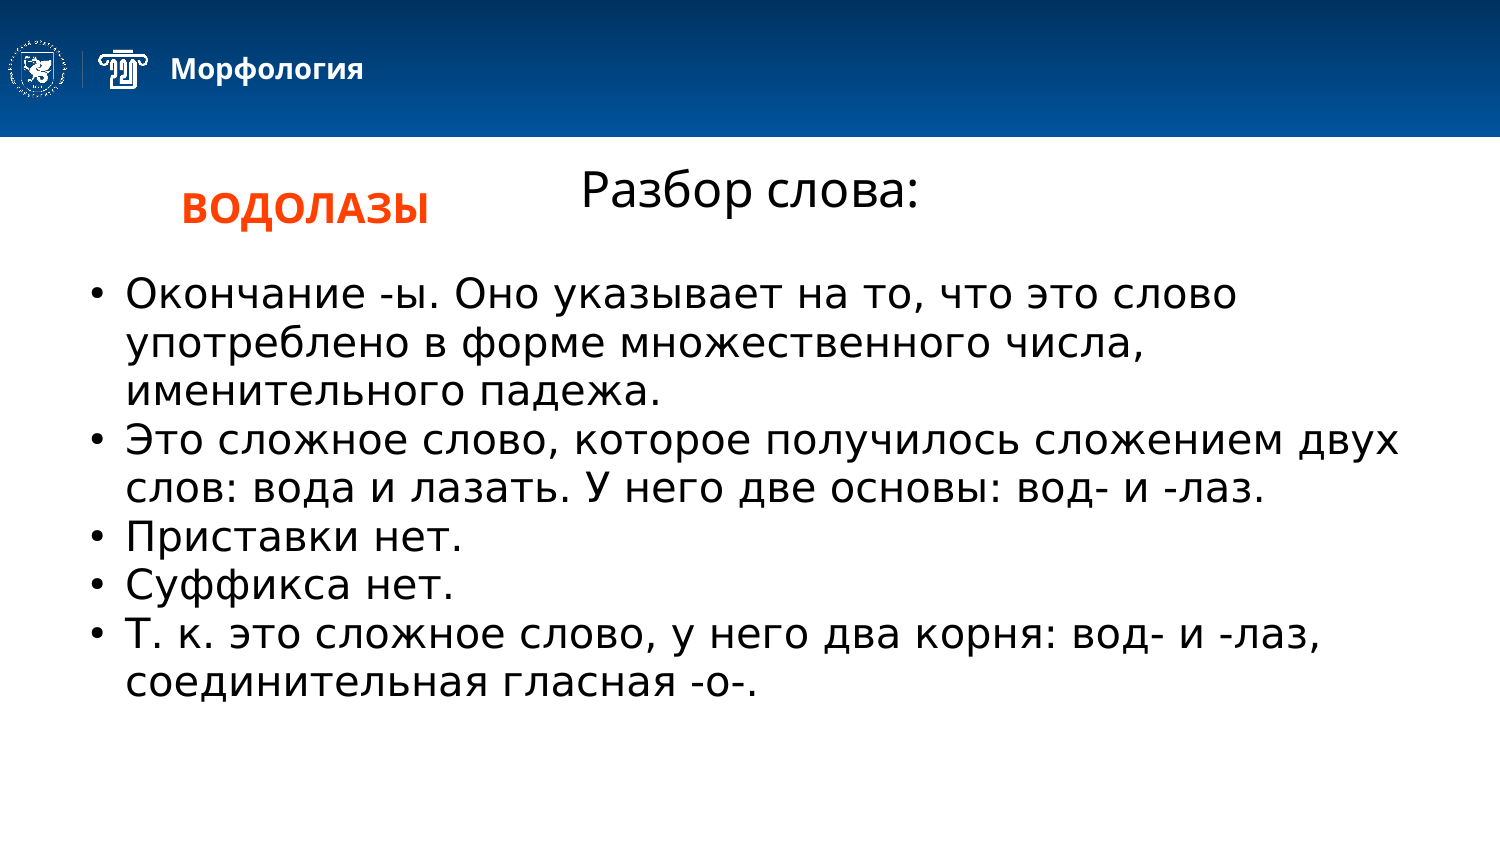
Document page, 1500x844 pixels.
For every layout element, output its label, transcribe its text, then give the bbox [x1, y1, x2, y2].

text_box [0, 0, 1500, 137]
text_box Морфология [147, 7, 1353, 93]
text_box Разбор слова: [0, 150, 1500, 345]
picture [8, 40, 148, 98]
text_box ВОДОЛАЗЫ [130, 171, 526, 262]
text_box Окончание -ы. Оно указывает на то, что это слово употреблено в форме множественного числа, именительного падежа. Это сложное слово, которое получилось сложением двух слов: вода и лазать. У него две основы: вод- и -лаз. Приставки нет. Суффикса нет. Т. к. это сложное слово, у него два корня: вод- и -лаз, соединительная гласная -о-. [75, 262, 1426, 807]
